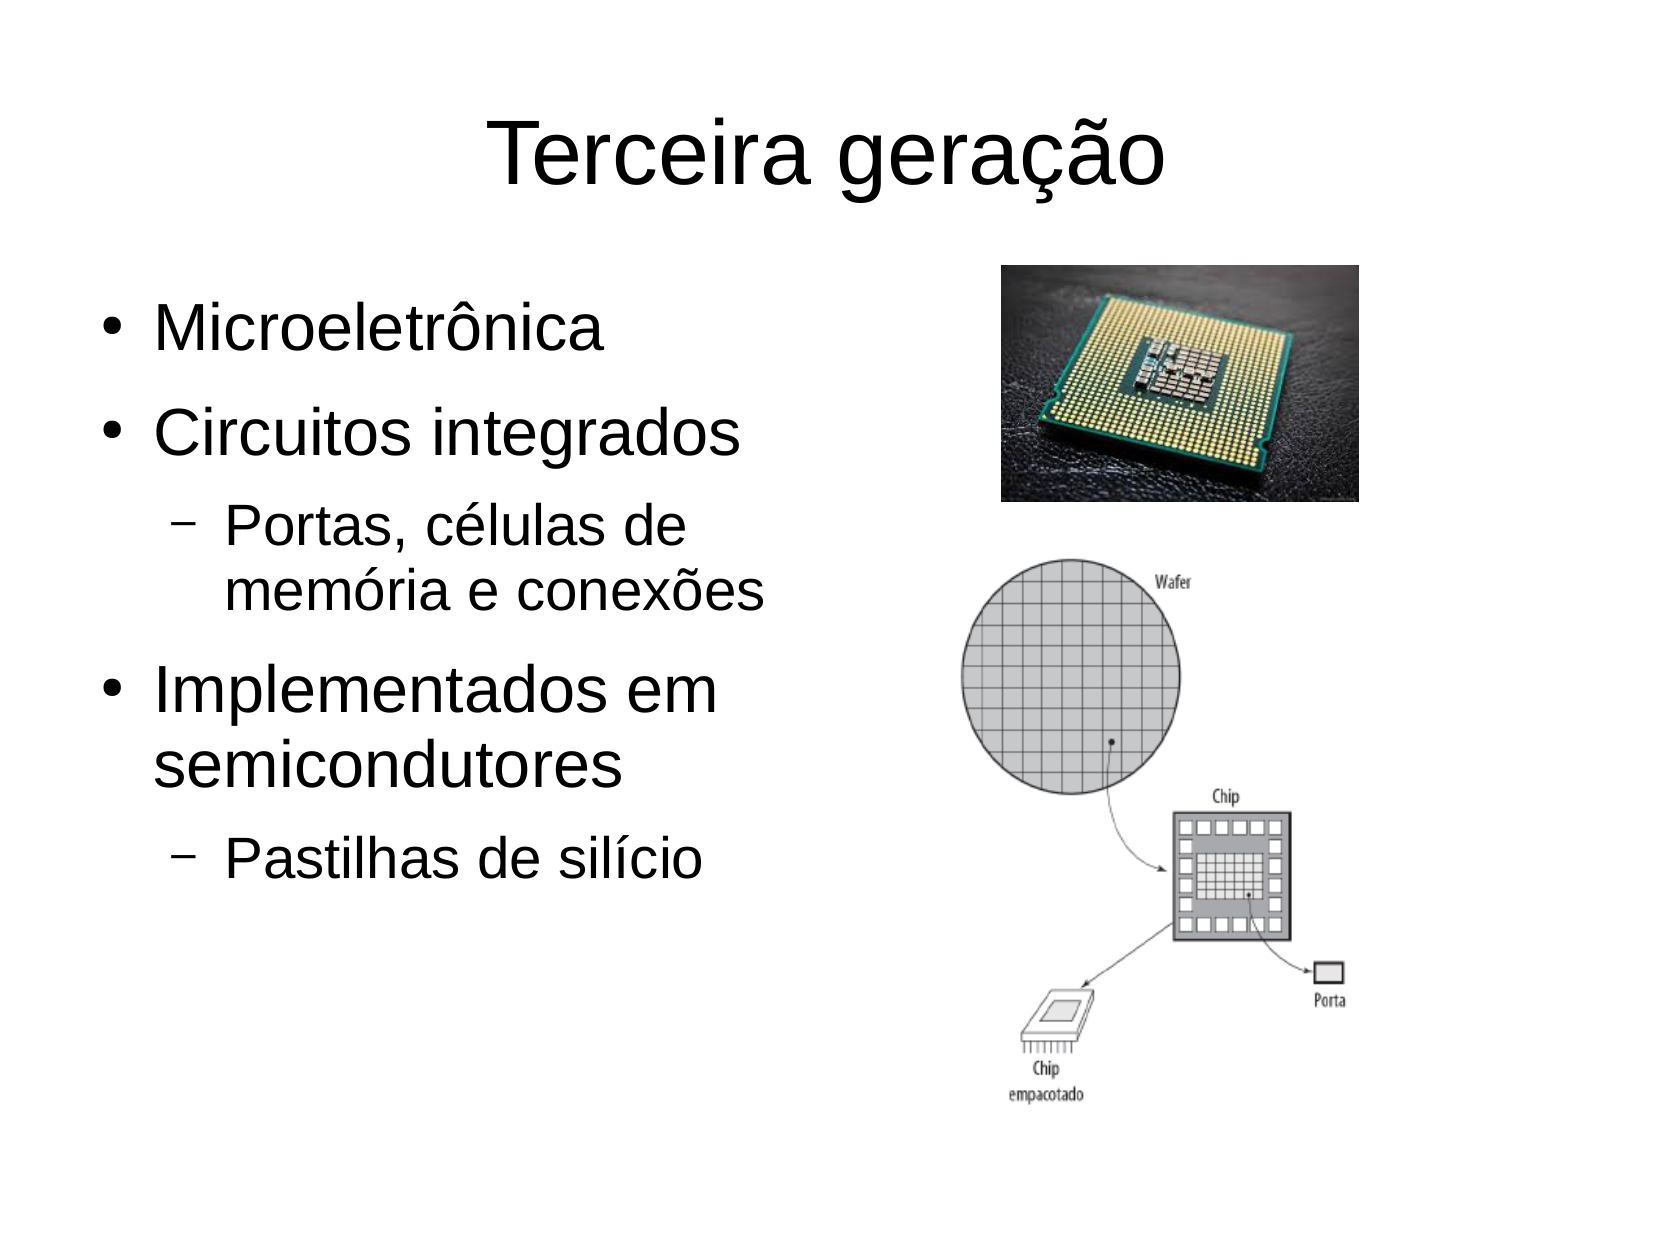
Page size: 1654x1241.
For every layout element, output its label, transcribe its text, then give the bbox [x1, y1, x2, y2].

picture [1001, 265, 1359, 502]
list Microeletrônica Circuitos integrados Portas, células de memória e conexões Implementados em semicondutores Pastilhas de silício [82, 290, 827, 1010]
title Terceira geração [82, 49, 1571, 257]
picture [944, 553, 1353, 1123]
